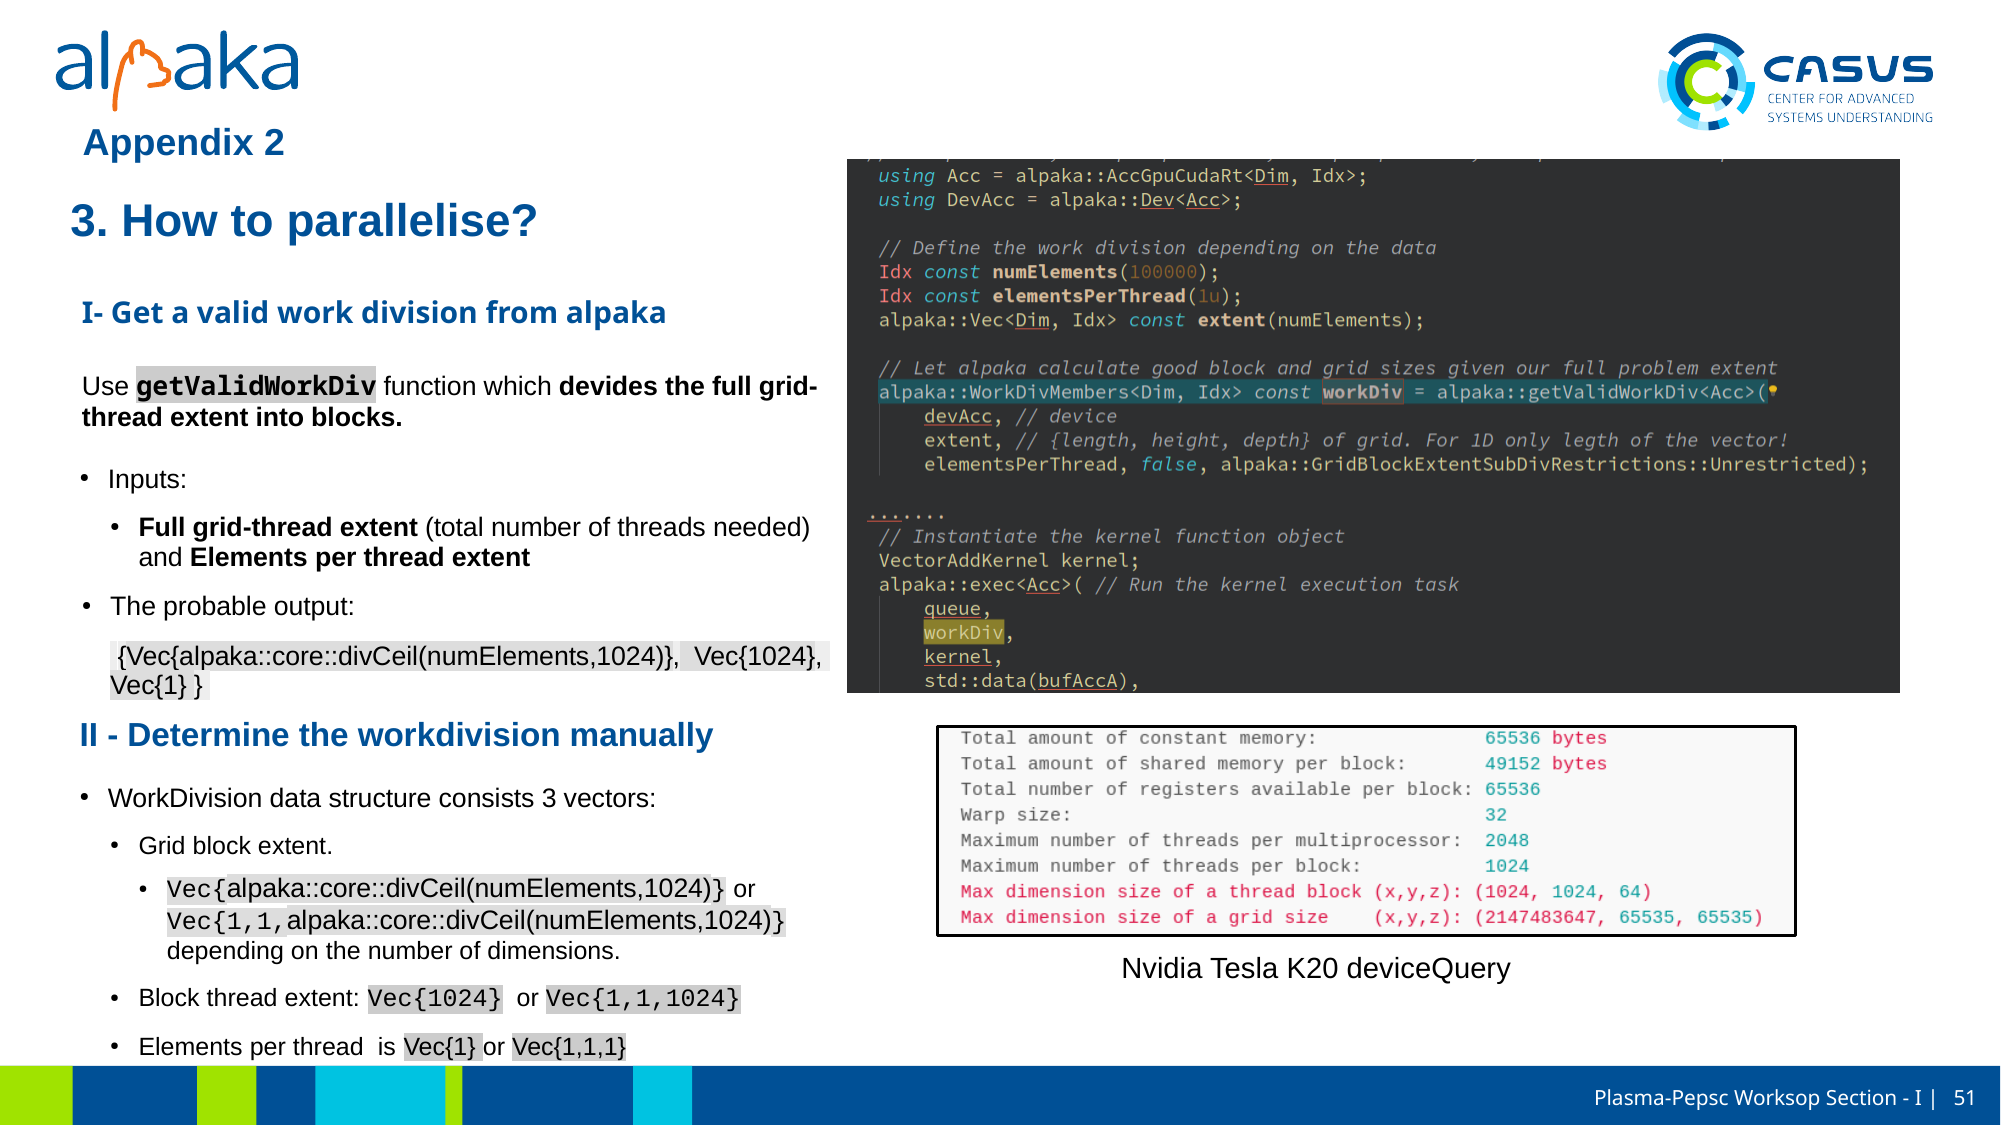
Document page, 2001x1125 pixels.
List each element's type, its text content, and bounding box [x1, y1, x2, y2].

text_box 3. How to parallelise? [55, 187, 597, 259]
picture [938, 728, 1795, 934]
picture [55, 29, 299, 113]
picture [847, 159, 1900, 693]
picture [1658, 33, 1933, 131]
text_box Nvidia Tesla K20 deviceQuery [1106, 944, 1542, 993]
list I- Get a valid work division from alpaka Use getValidWorkDiv function which devides the full grid-thread extent into blocks. Inputs: Full grid-thread extent (total number of threads needed) and Elements per thread extent The probable output: {Vec{alpaka::core::divCeil(numElements,1024)}, Vec{1024}, Vec{1} } II - Determine the workdivision manually WorkDivision data structure consists 3 vectors: Grid block extent. Vec{alpaka::core::divCeil(numElements,1024)} or Vec{1,1,alpaka::core::divCeil(numElements,1024)} depending on the number of dimensions. Block thread extent: Vec{1024} or Vec{1,1,1024} Elements per thread is Vec{1} or Vec{1,1,1} [79, 234, 871, 1068]
text_box Appendix 2 [67, 113, 365, 213]
